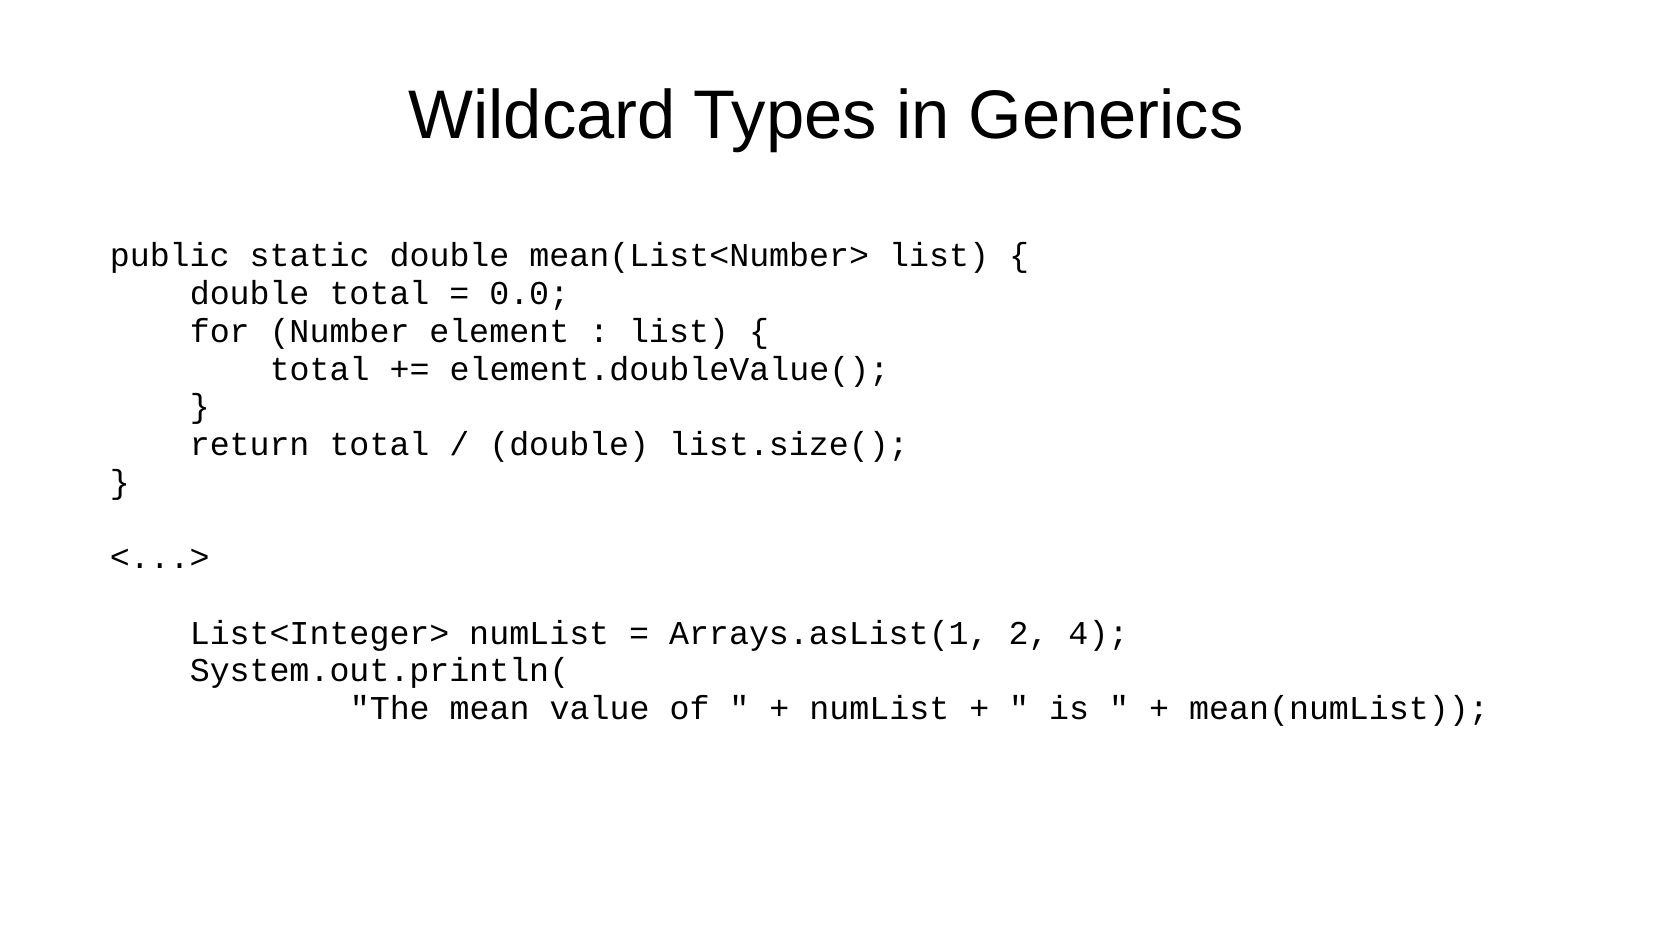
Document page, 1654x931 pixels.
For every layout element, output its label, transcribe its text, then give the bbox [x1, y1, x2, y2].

text_box public static double mean(List<Number> list) { double total = 0.0; for (Number element : list) { total += element.doubleValue(); } return total / (double) list.size(); } <...> List<Integer> numList = Arrays.asList(1, 2, 4); System.out.println( "The mean value of " + numList + " is " + mean(numList)); [15, 231, 1621, 931]
title Wildcard Types in Generics [82, 37, 1571, 193]
